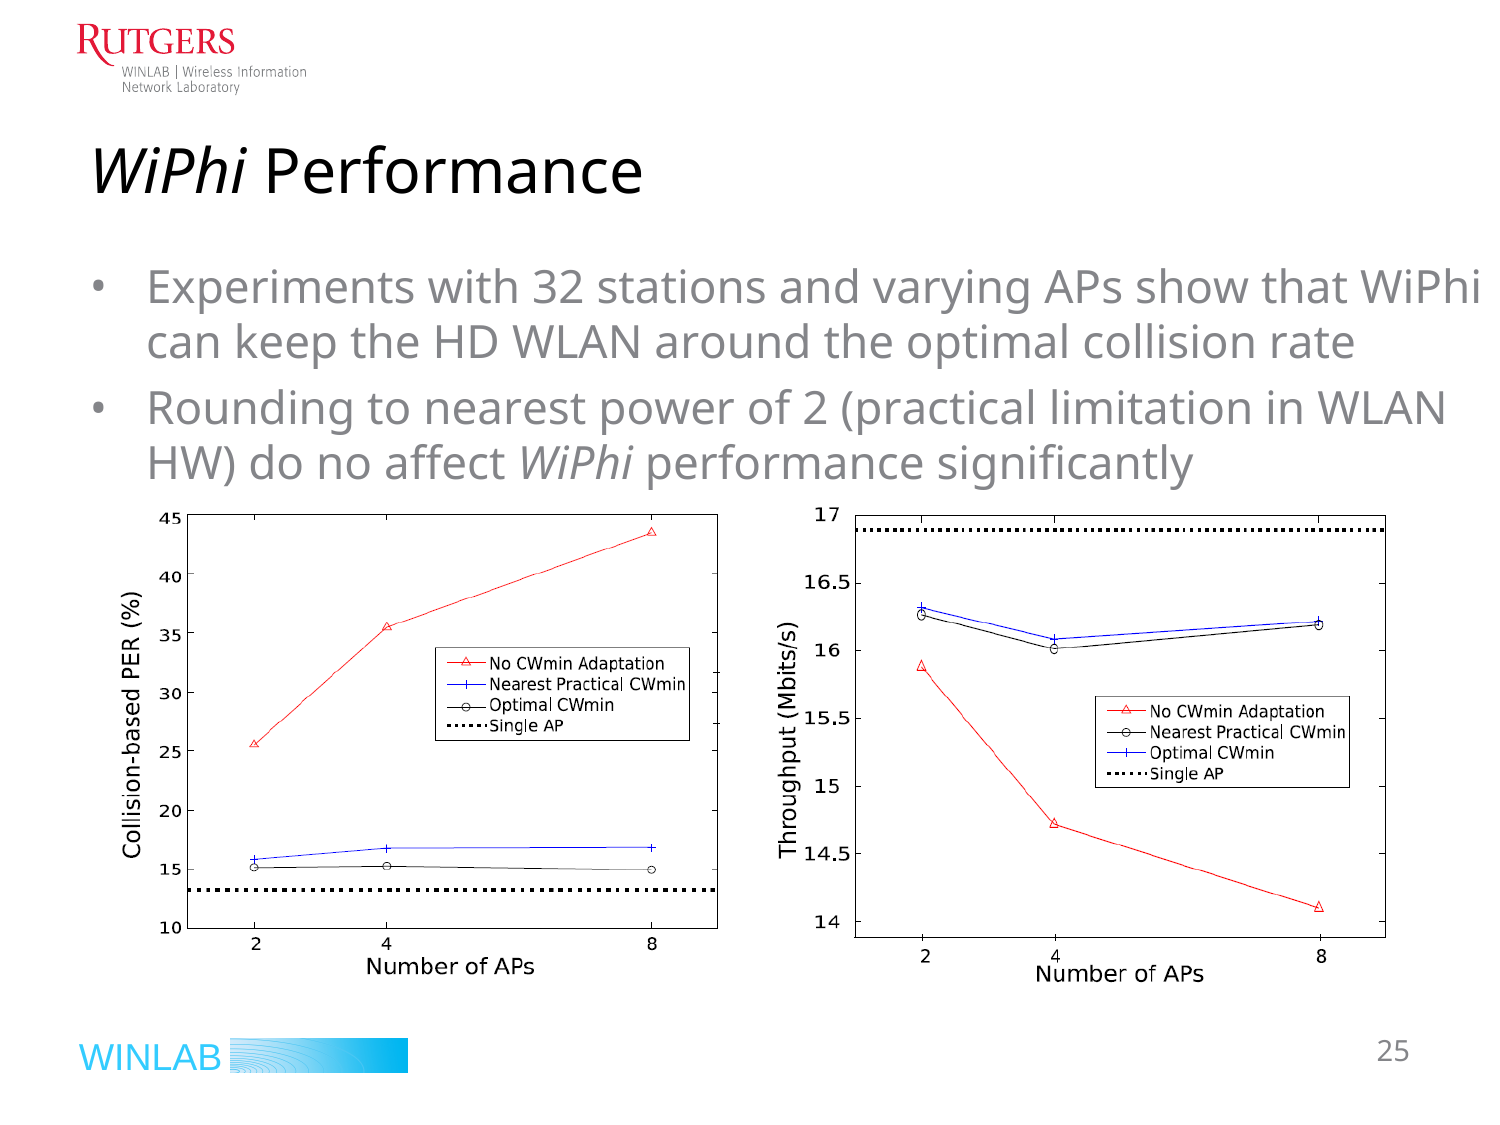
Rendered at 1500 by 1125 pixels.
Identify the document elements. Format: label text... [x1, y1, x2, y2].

picture [112, 499, 1404, 993]
picture [230, 1038, 383, 1073]
list Experiments with 32 stations and varying APs show that WiPhi can keep the HD WLAN around the optimal collision rate Rounding to nearest power of 2 (practical limitation in WLAN HW) do no affect WiPhi performance significantly [75, 249, 1500, 526]
title WiPhi Performance [75, 99, 1426, 238]
